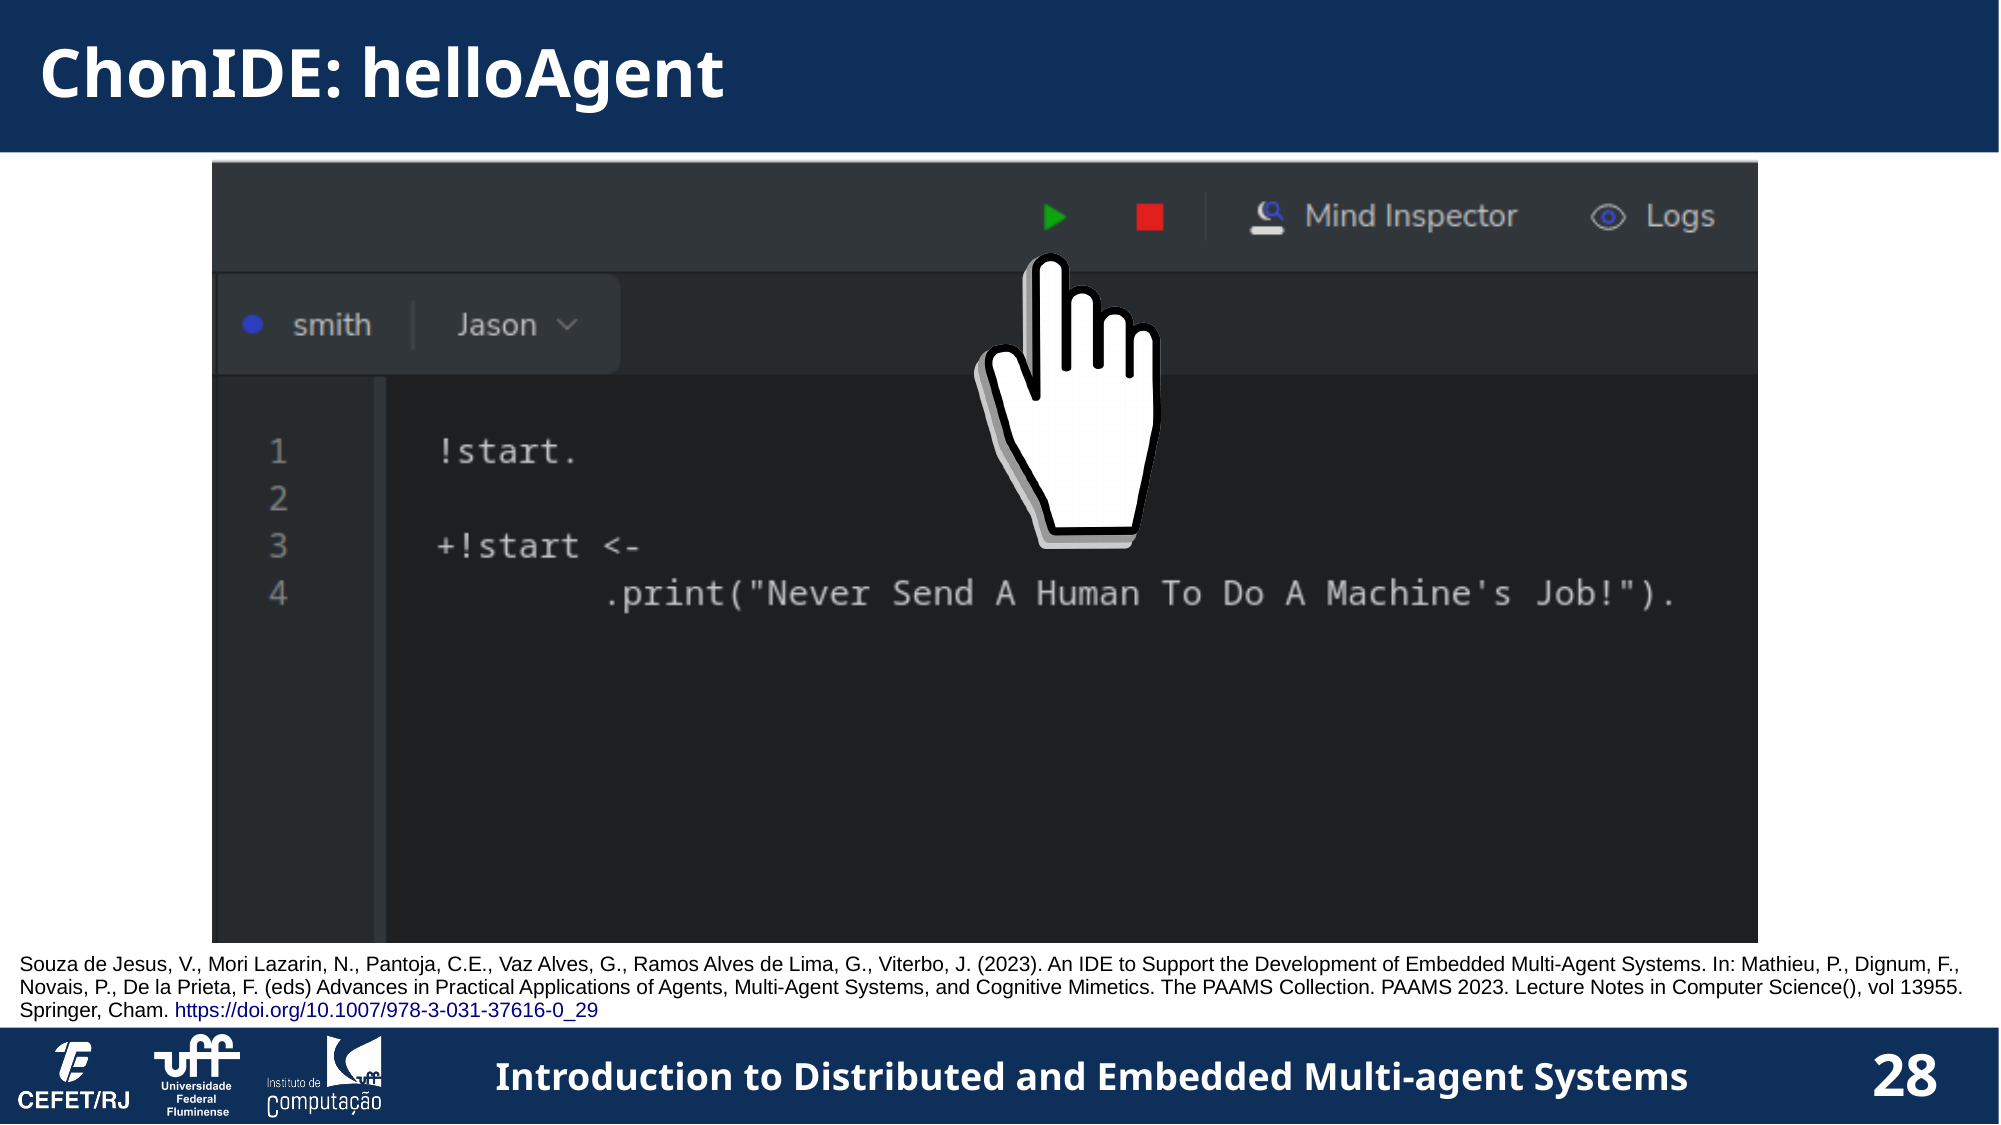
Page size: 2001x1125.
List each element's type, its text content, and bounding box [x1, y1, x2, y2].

text_box ChonIDE: helloAgent [25, 23, 1998, 116]
picture [18, 1030, 129, 1125]
picture [212, 159, 1758, 943]
text_box Souza de Jesus, V., Mori Lazarin, N., Pantoja, C.E., Vaz Alves, G., Ramos Alves de Lima, G., Viterbo, J. (2023). An IDE to Support the Development of Embedded Multi-Agent Systems. In: Mathieu, P., Dignum, F., Novais, P., De la Prieta, F. (eds) Advances in Practical Applications of Agents, Multi-Agent Systems, and Cognitive Mimetics. The PAAMS Collection. PAAMS 2023. Lecture Notes in Computer Science(), vol 13955. Springer, Cham. https://doi.org/10.1007/978-3-031-37616-0_29 [4, 944, 1979, 1030]
picture [265, 1033, 383, 1118]
picture [153, 1033, 241, 1121]
